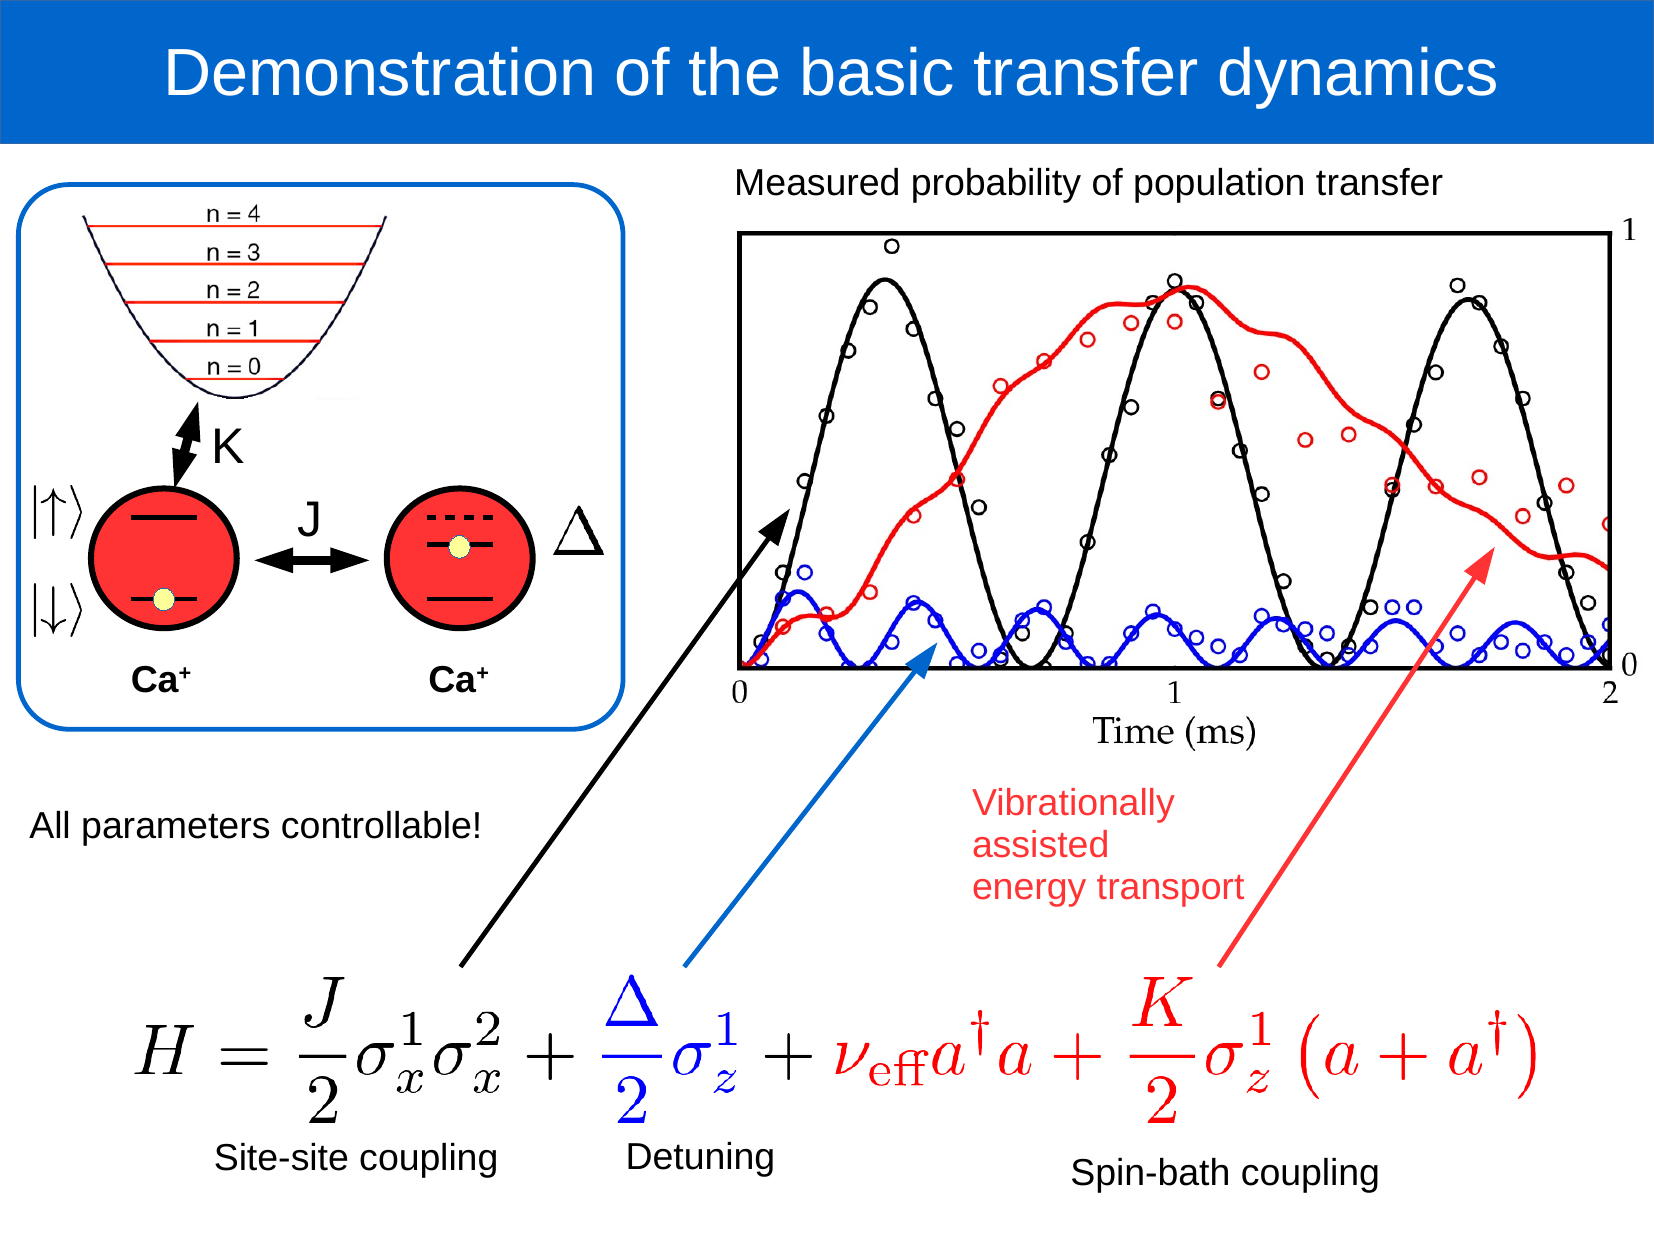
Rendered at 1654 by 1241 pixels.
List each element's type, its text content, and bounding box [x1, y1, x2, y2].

text_box K [196, 411, 264, 511]
text_box Vibrationally assisted energy transport [957, 774, 1271, 915]
text_box Ca+ [116, 651, 207, 709]
text_box Measured probability of population transfer [719, 154, 1459, 212]
picture [725, 211, 1643, 759]
text_box Detuning [610, 1128, 804, 1227]
text_box All parameters controllable! [14, 796, 498, 854]
picture [33, 583, 82, 637]
picture [553, 505, 604, 555]
picture [134, 974, 1536, 1123]
text_box [386, 488, 533, 629]
text_box Spin-bath coupling [1055, 1143, 1438, 1204]
picture [33, 485, 82, 539]
text_box Site-site coupling [199, 1129, 587, 1229]
text_box J [282, 483, 337, 556]
title Demonstration of the basic transfer dynamics [0, 2, 1654, 144]
text_box Ca+ [413, 651, 504, 709]
picture [79, 203, 391, 402]
text_box [90, 488, 237, 629]
